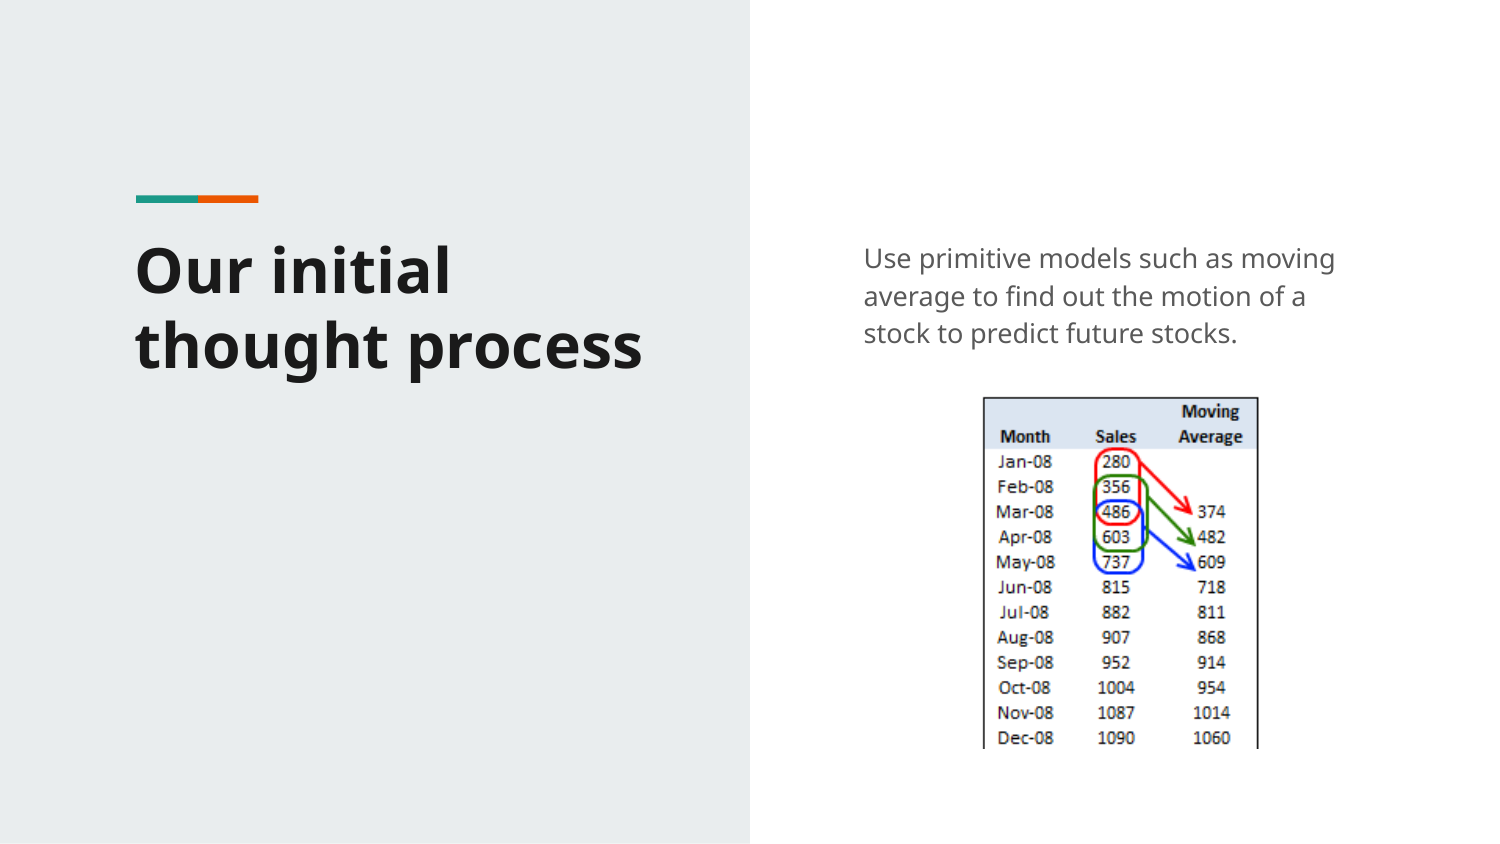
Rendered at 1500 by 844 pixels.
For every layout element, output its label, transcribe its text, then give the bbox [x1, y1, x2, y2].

list 1 [848, 221, 1403, 719]
title Our initial thought process [119, 216, 662, 494]
picture [974, 388, 1265, 749]
subtitle Use primitive models such as moving average to find out the motion of a stock to predict future stocks. [848, 221, 1391, 347]
